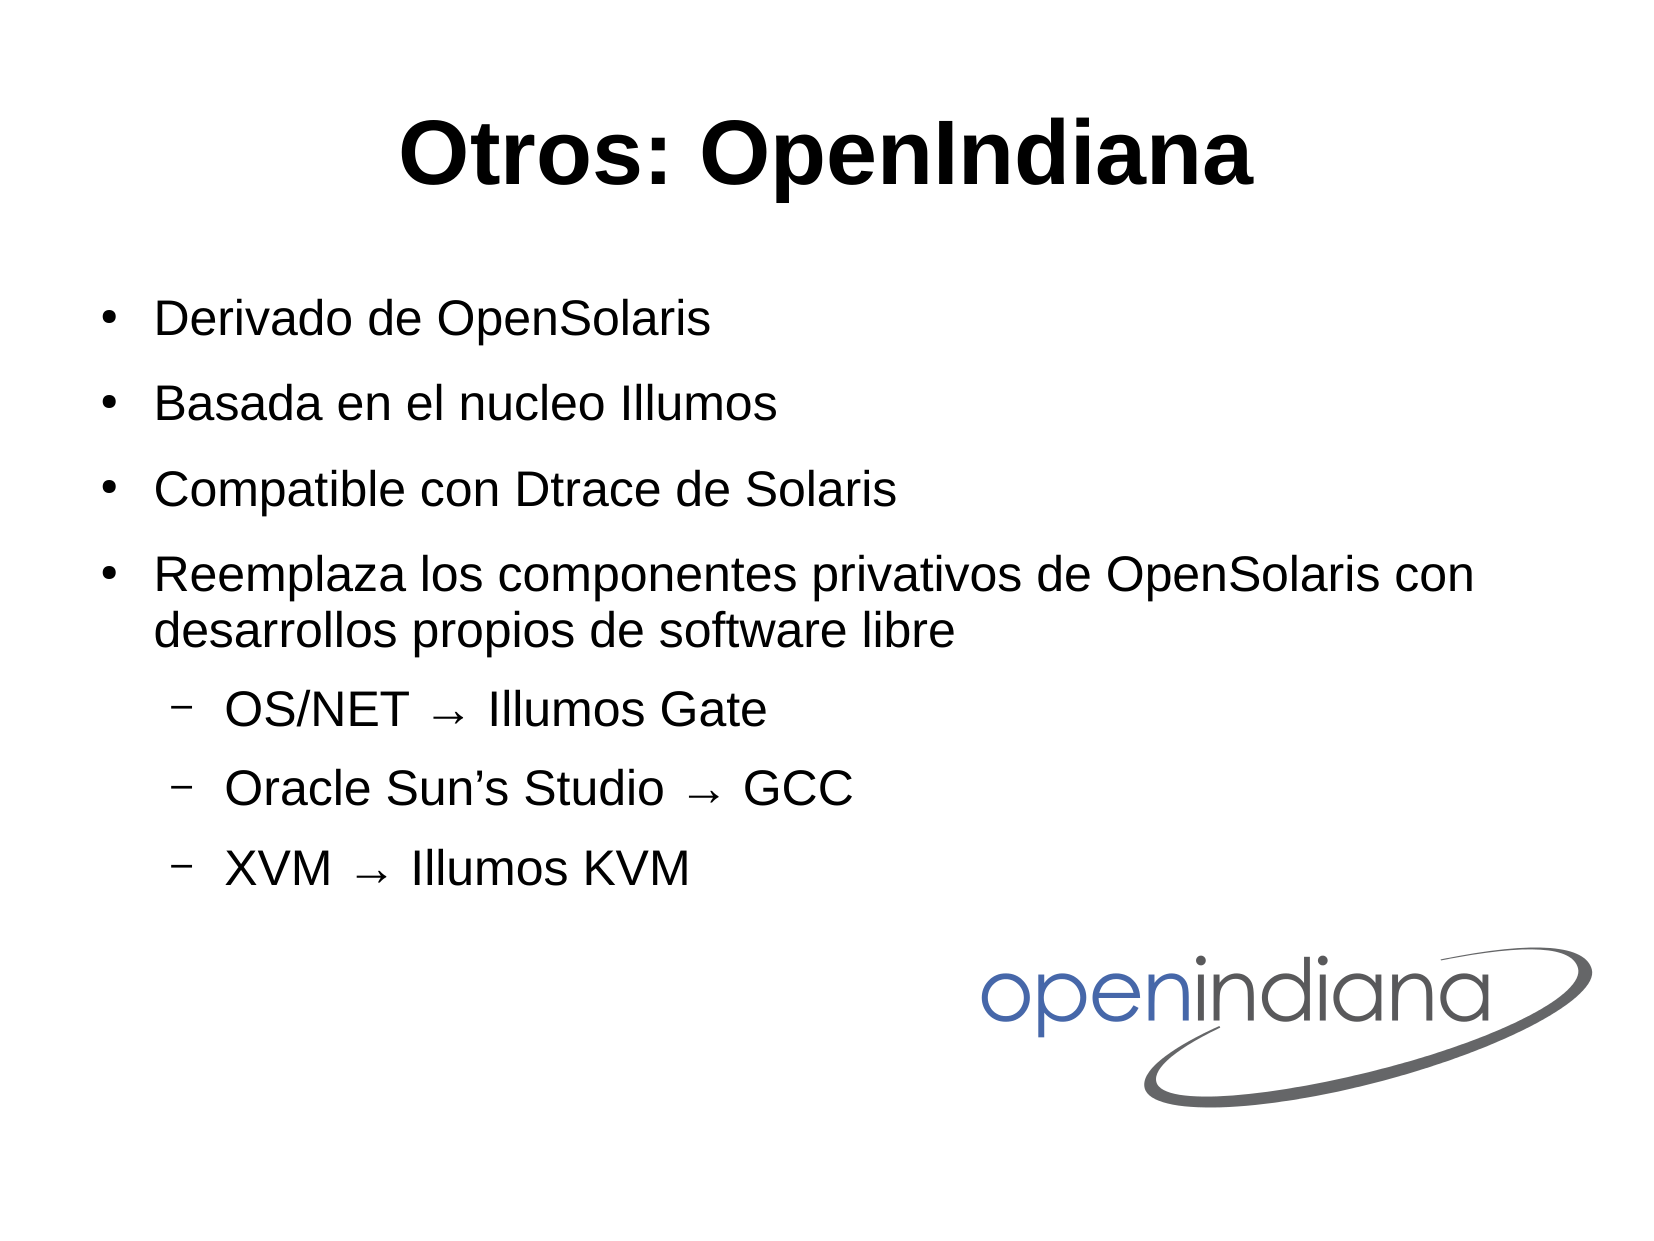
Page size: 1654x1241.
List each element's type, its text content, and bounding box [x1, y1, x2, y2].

title Otros: OpenIndiana [82, 49, 1571, 257]
picture [967, 921, 1607, 1134]
list Derivado de OpenSolaris Basada en el nucleo Illumos Compatible con Dtrace de Solaris Reemplaza los componentes privativos de OpenSolaris con desarrollos propios de software libre OS/NET → Illumos Gate Oracle Sun’s Studio → GCC XVM → Illumos KVM [82, 290, 1571, 1010]
